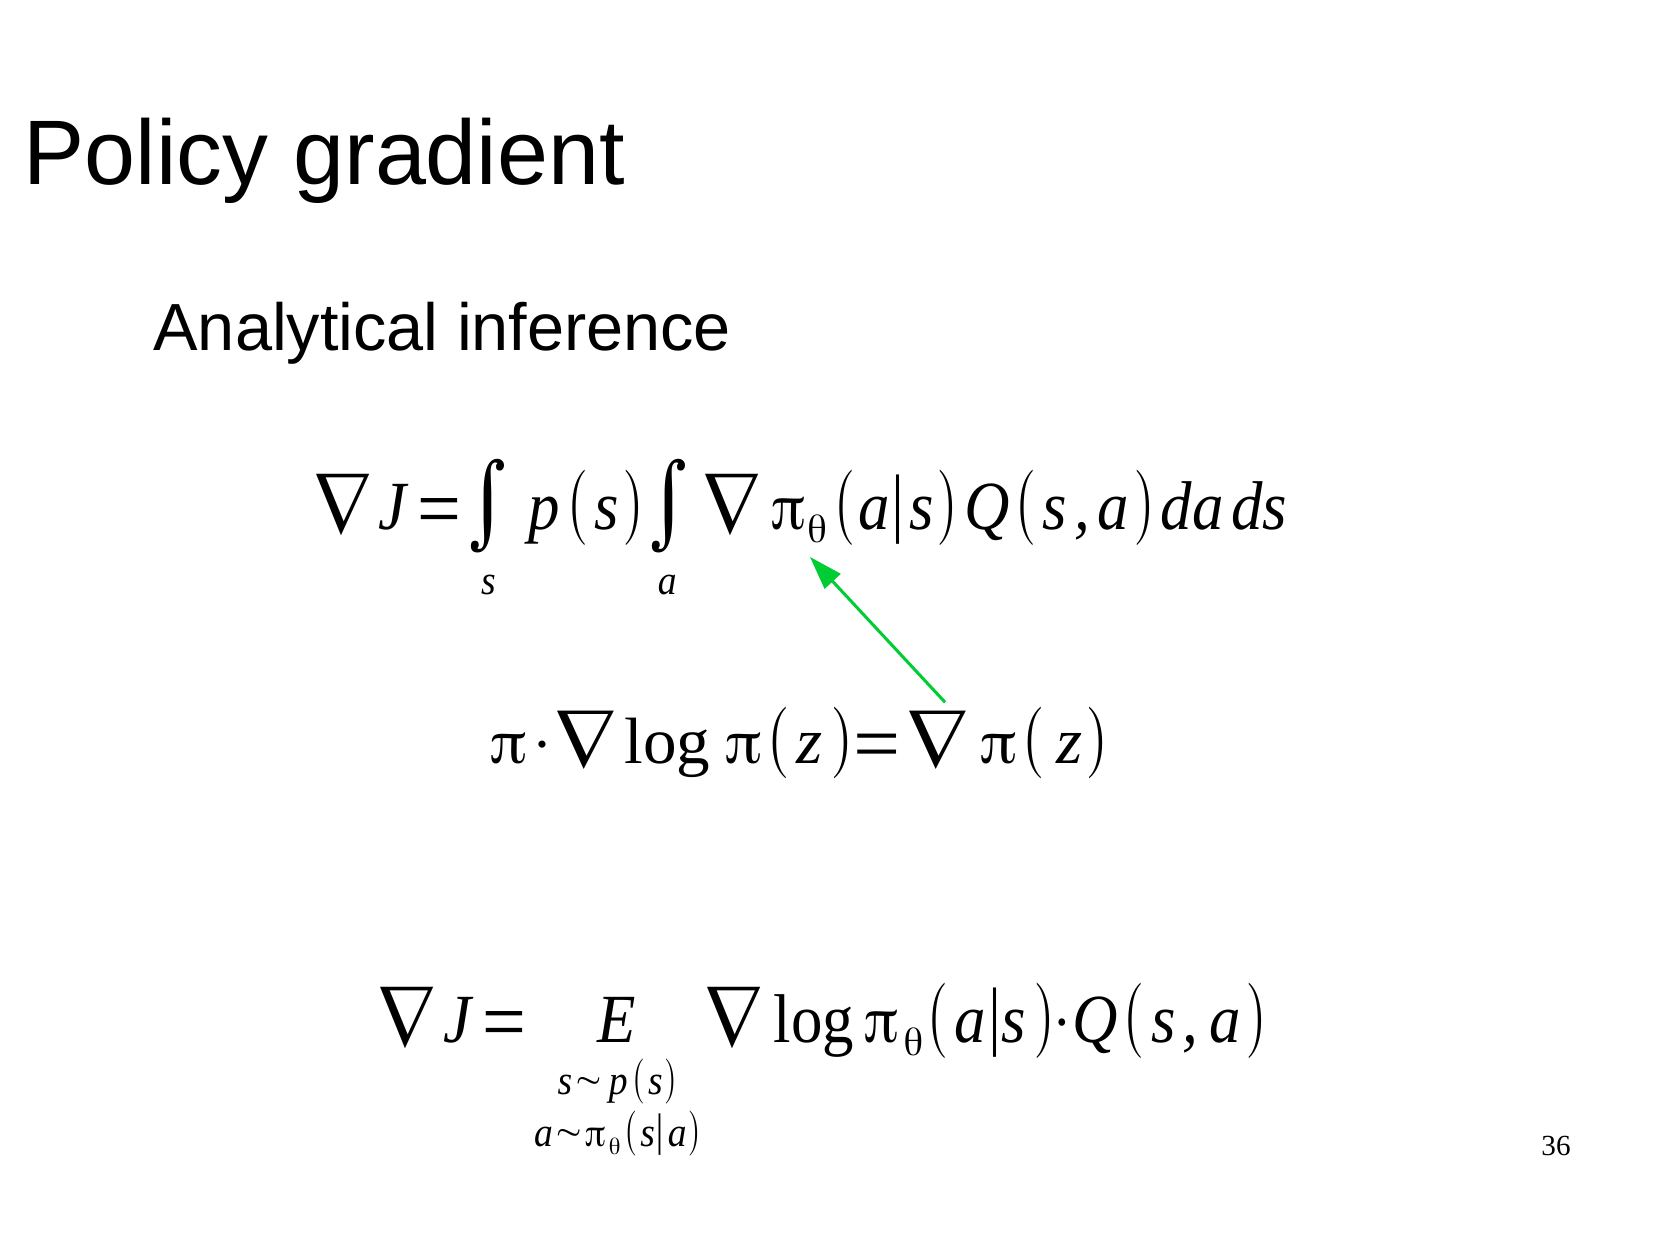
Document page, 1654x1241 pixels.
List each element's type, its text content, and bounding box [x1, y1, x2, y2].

chart [361, 977, 1280, 1158]
title Policy gradient [23, 49, 1512, 257]
chart [296, 452, 1306, 604]
chart [473, 702, 1126, 782]
list Analytical inference [82, 290, 1571, 1010]
